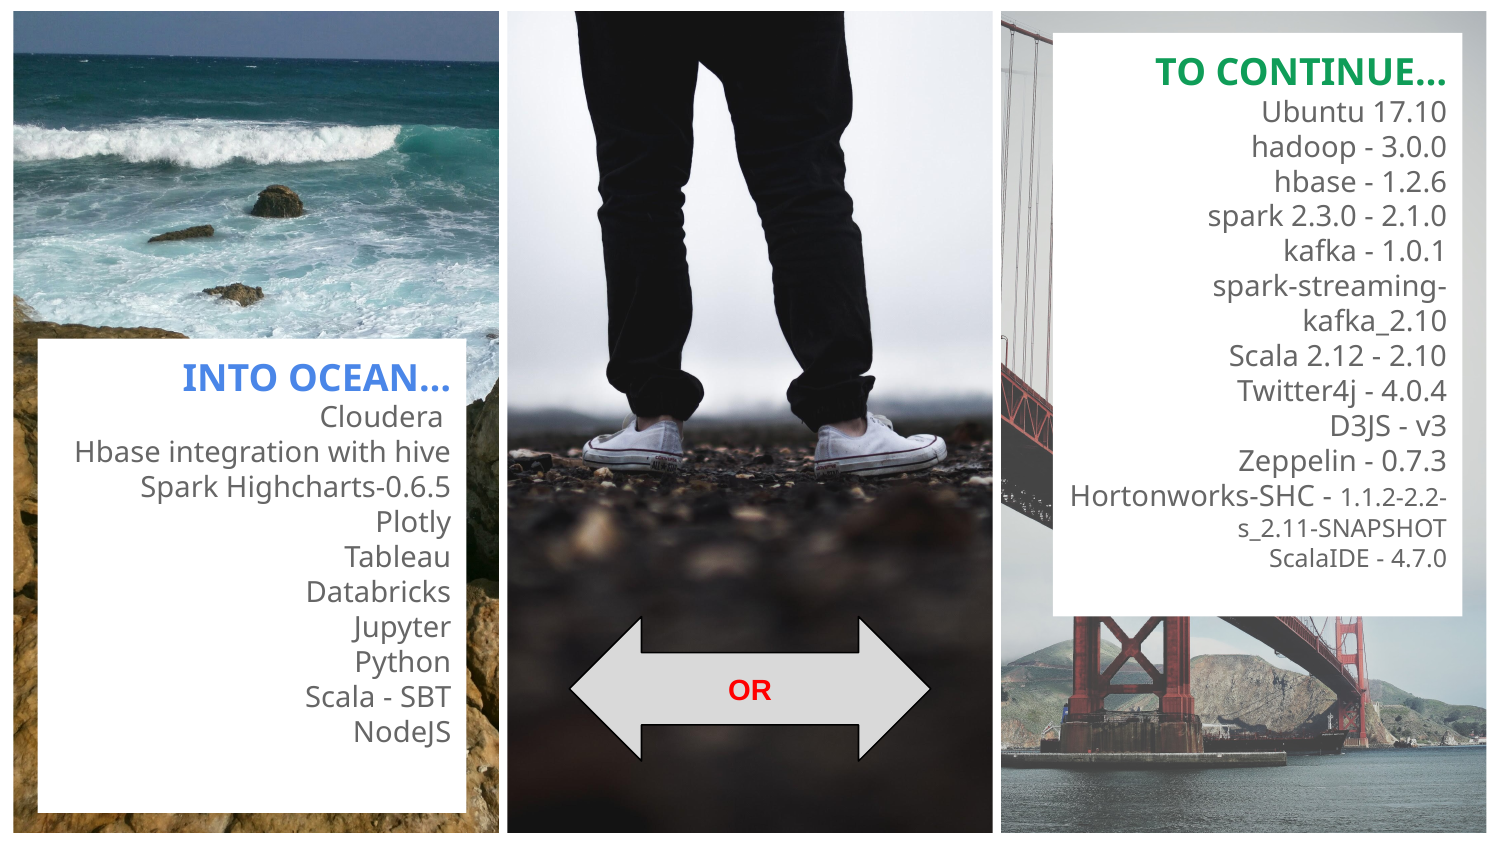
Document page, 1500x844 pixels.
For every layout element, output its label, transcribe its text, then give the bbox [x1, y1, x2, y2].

picture [507, 11, 993, 833]
list TO CONTINUE… Ubuntu 17.10 hadoop - 3.0.0 hbase - 1.2.6 spark 2.3.0 - 2.1.0 kafka - 1.0.1 spark-streaming-kafka_2.10 Scala 2.12 - 2.10 Twitter4j - 4.0.4 D3JS - v3 Zeppelin - 0.7.3 Hortonworks-SHC - 1.1.2-2.2-s_2.11-SNAPSHOT ScalaIDE - 4.7.0 [1052, 32, 1463, 617]
text_box OR [569, 616, 931, 762]
list INTO OCEAN… Cloudera Hbase integration with hive Spark Highcharts-0.6.5 Plotly Tableau Databricks Jupyter Python Scala - SBT NodeJS [37, 338, 467, 813]
picture [1001, 11, 1487, 833]
picture [13, 11, 499, 833]
